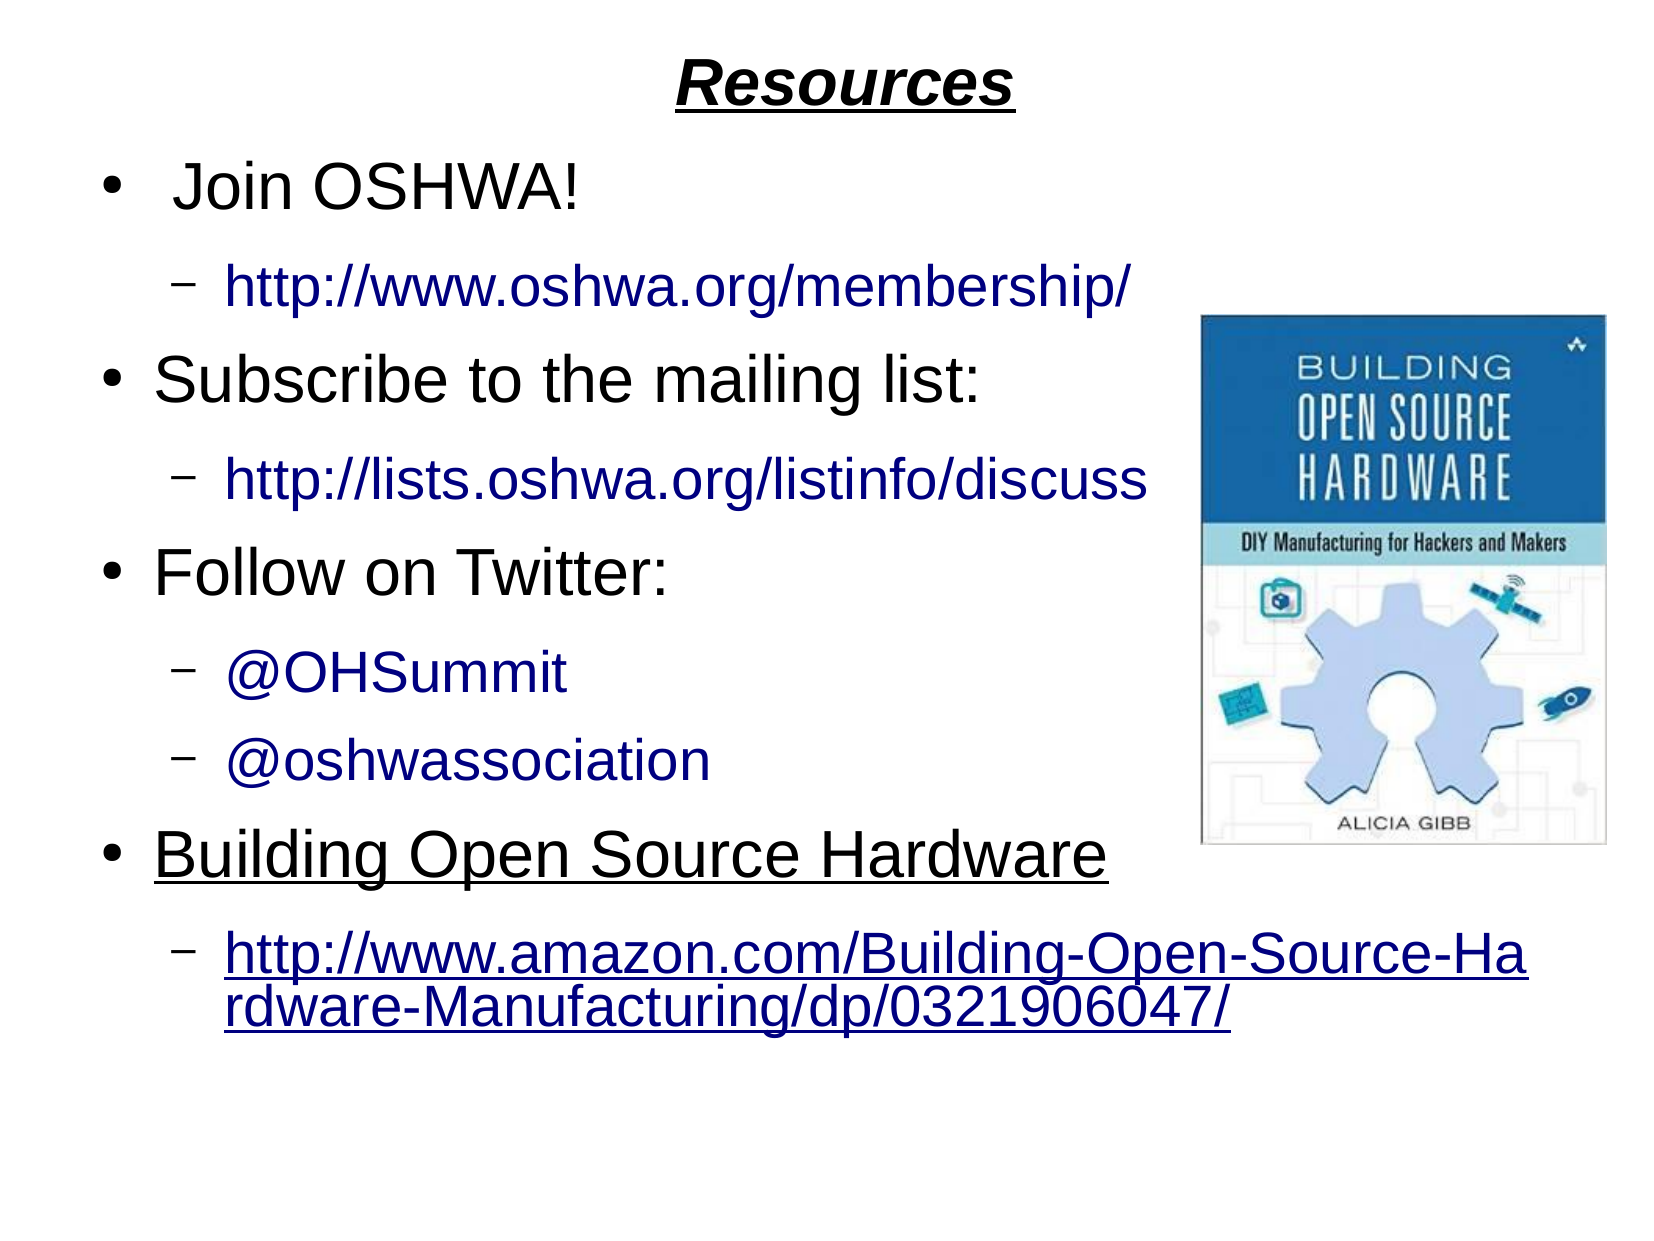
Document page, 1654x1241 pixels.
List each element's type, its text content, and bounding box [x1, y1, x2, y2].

picture [1200, 314, 1607, 845]
list Resources Join OSHWA! http://www.oshwa.org/membership/ Subscribe to the mailing list: http://lists.oshwa.org/listinfo/discuss Follow on Twitter: @OHSummit @oshwassociation Building Open Source Hardware http://www.amazon.com/Building-Open-Source-Hardware-Manufacturing/dp/0321906047/ [82, 44, 1538, 1140]
